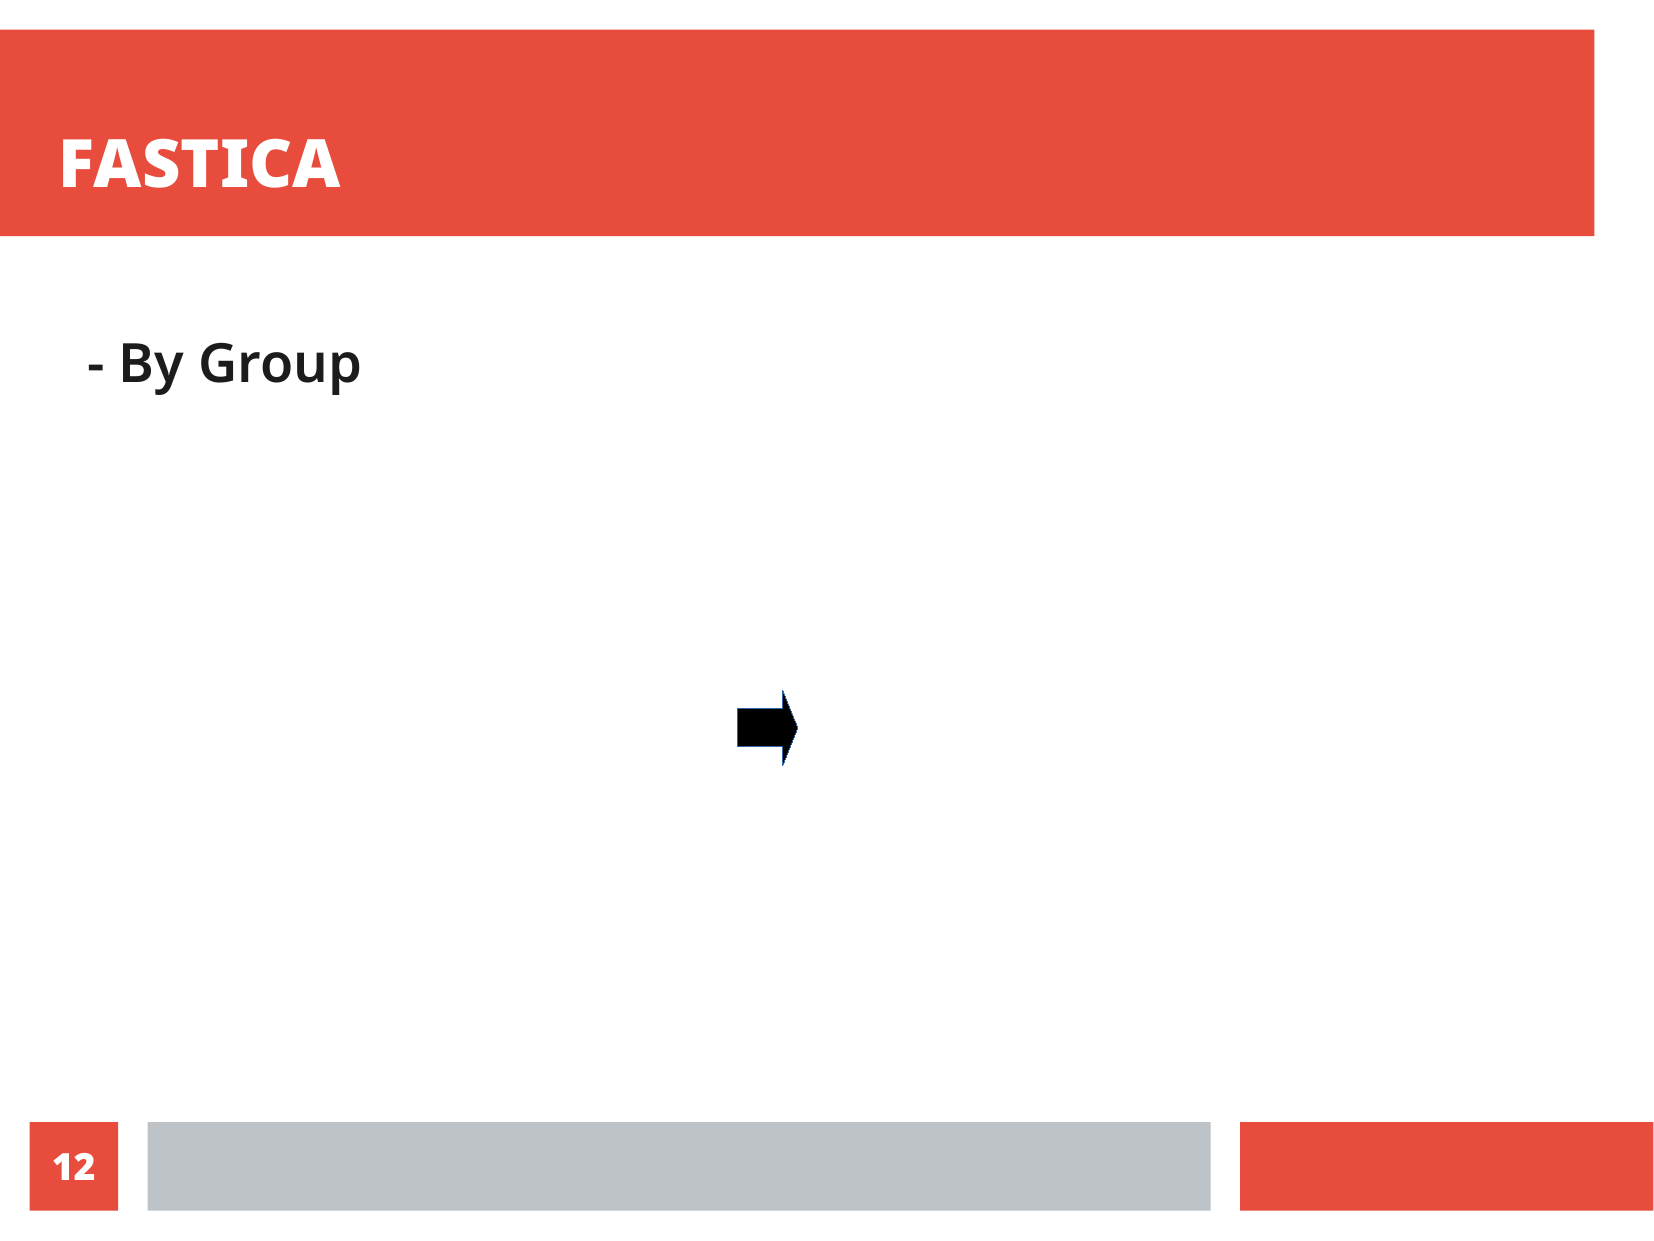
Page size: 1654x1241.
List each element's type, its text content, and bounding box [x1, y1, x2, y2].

text_box [737, 690, 798, 766]
list - By Group [59, 324, 1565, 1093]
title FASTICA [59, 59, 1595, 207]
